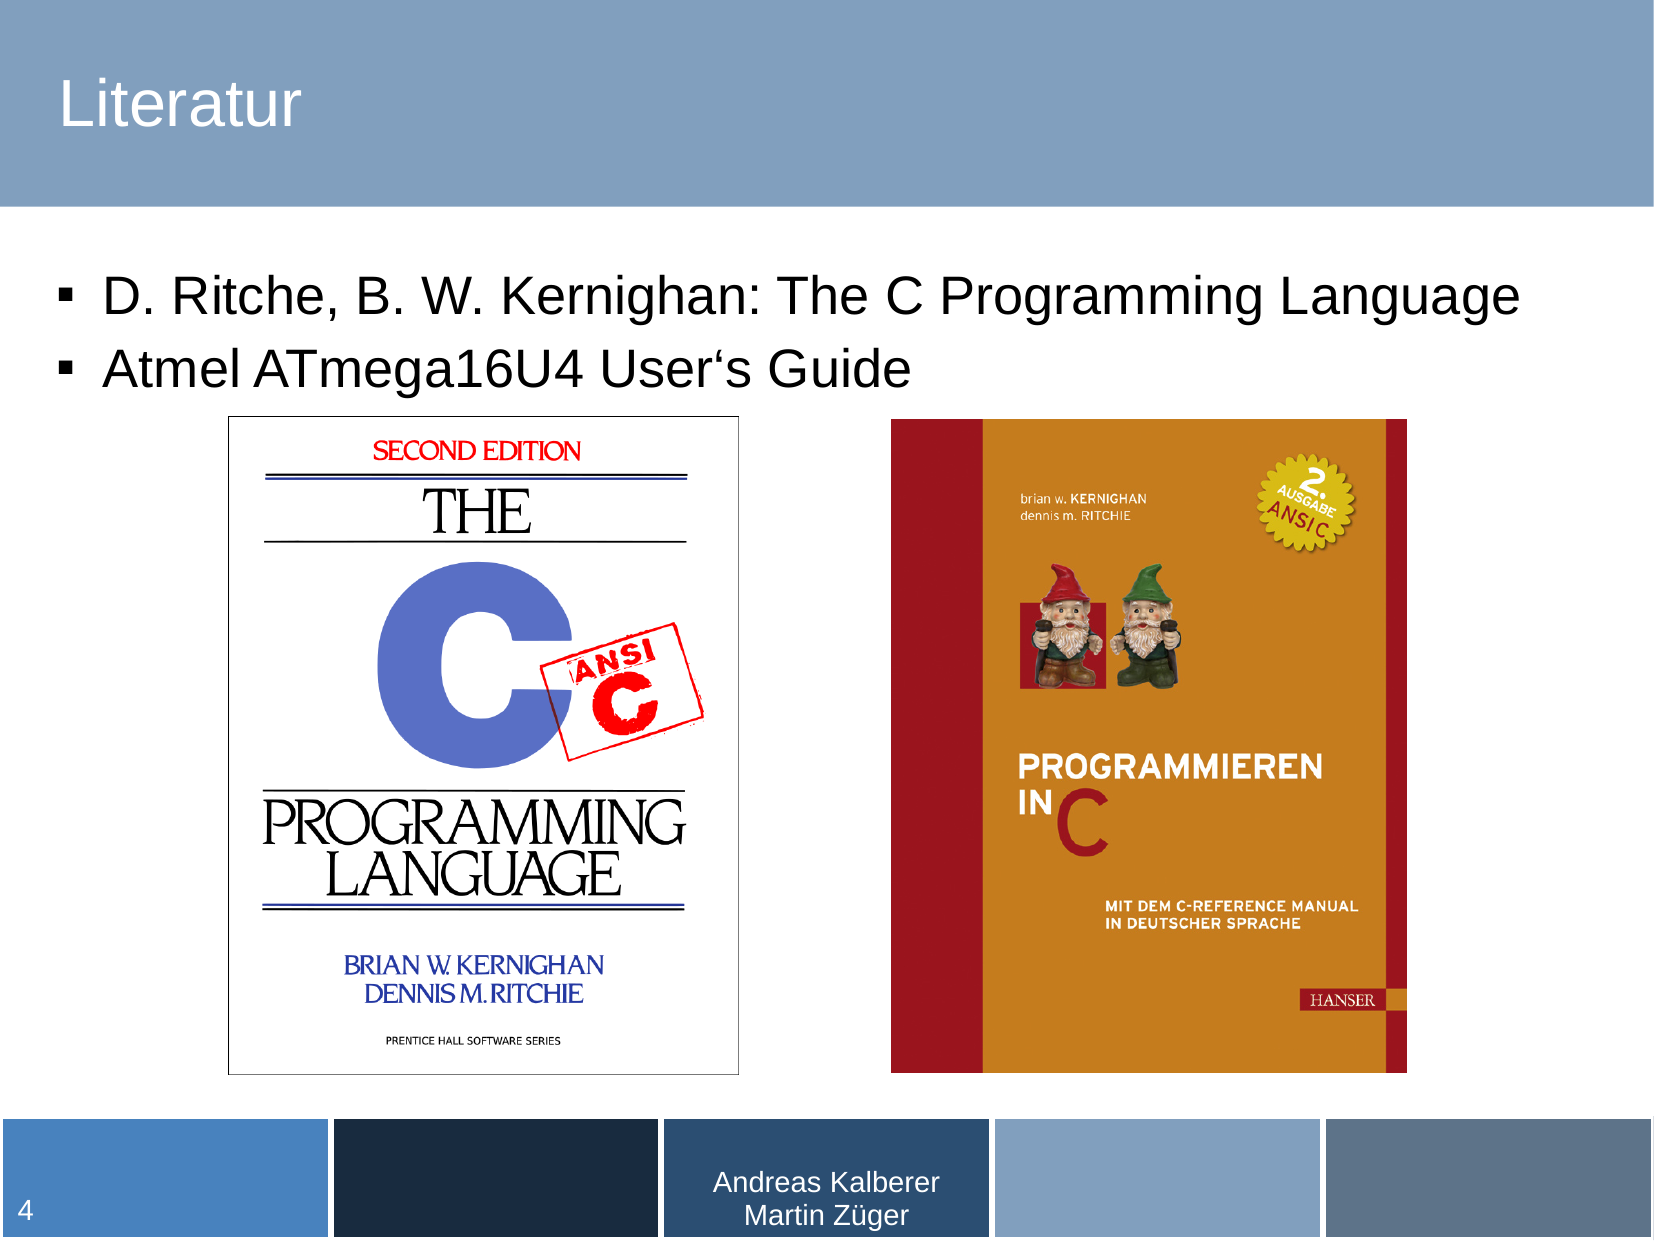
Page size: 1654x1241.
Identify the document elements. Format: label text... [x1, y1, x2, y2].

picture [891, 419, 1407, 1073]
title Literatur [59, 29, 1595, 178]
picture [228, 416, 739, 1075]
list D. Ritche, B. W. Kernighan: The C Programming Language Atmel ATmega16U4 User‘s Guide [59, 265, 1595, 986]
